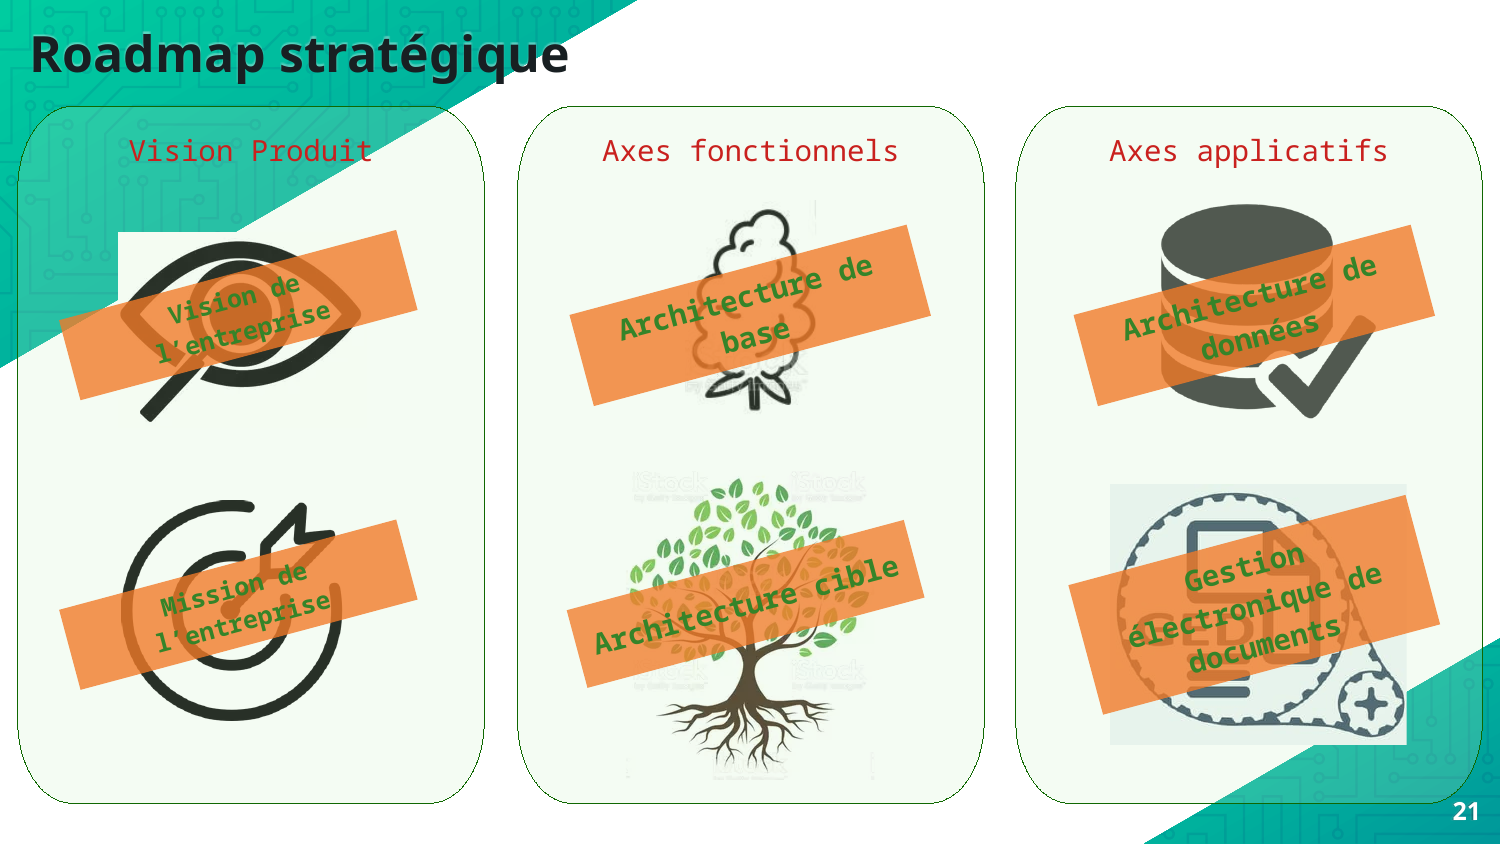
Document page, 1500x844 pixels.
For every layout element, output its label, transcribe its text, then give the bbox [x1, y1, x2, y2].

text_box [1015, 290, 1483, 804]
title Roadmap stratégique [29, 29, 1249, 88]
text_box [17, 290, 485, 804]
text_box [1037, 106, 1461, 123]
text_box [517, 290, 985, 804]
text_box Vision Produit [17, 123, 485, 290]
text_box [539, 106, 963, 123]
slide_number <numéro> [1391, 779, 1482, 844]
text_box [42, 106, 463, 123]
text_box Axes fonctionnels [517, 123, 985, 290]
text_box Axes applicatifs [1015, 123, 1483, 290]
